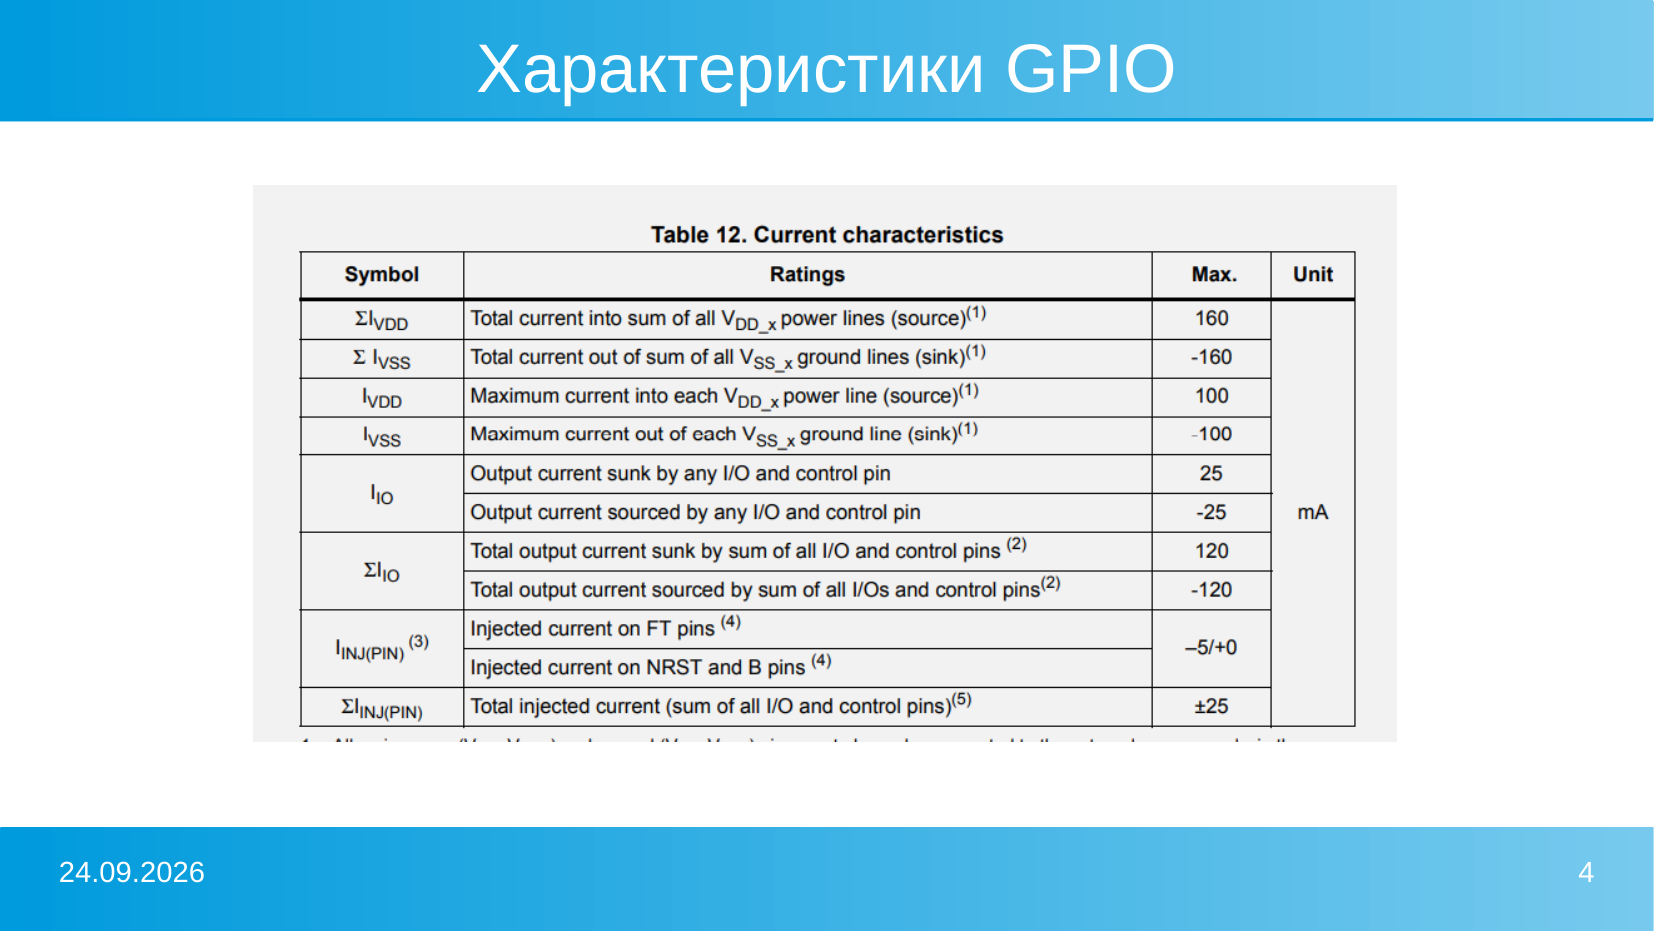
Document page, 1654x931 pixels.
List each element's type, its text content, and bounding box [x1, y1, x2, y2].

picture [253, 185, 1397, 742]
title Характеристики GPIO [59, 29, 1595, 108]
